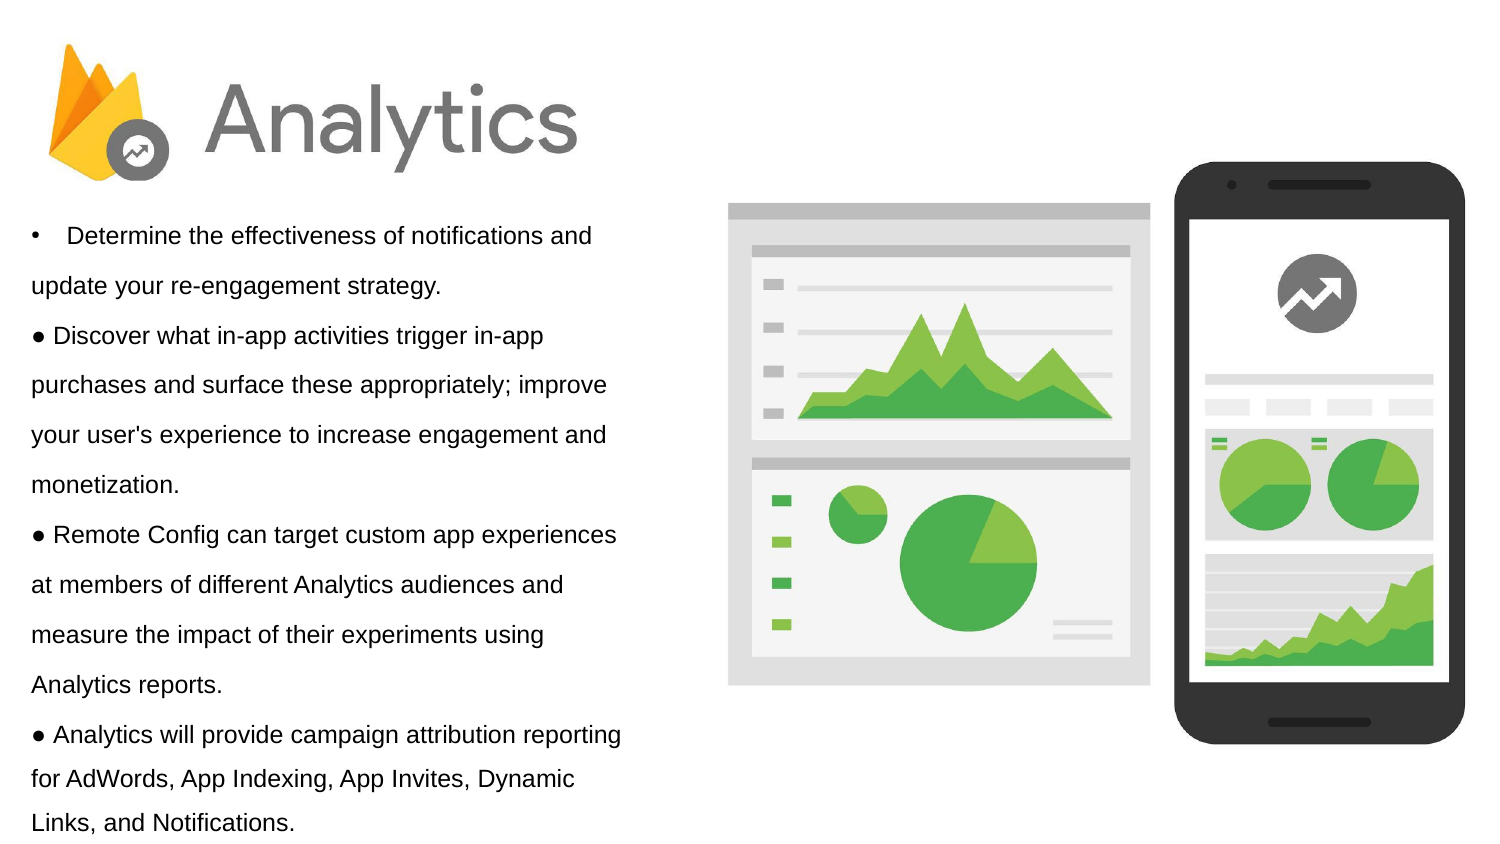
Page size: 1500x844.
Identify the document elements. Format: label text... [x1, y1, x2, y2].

text_box [0, 0, 1500, 843]
text_box Determine the effectiveness of notifications and update your re-engagement strategy. ● Discover what in-app activities trigger in-app purchases and surface these appropriately; improve your user's experience to increase engagement and monetization. ● Remote Config can target custom app experiences at members of different Analytics audiences and measure the impact of their experiments using Analytics reports. ● Analytics will provide campaign attribution reporting for AdWords, App Indexing, App Invites, Dynamic Links, and Notifications. [16, 210, 930, 840]
